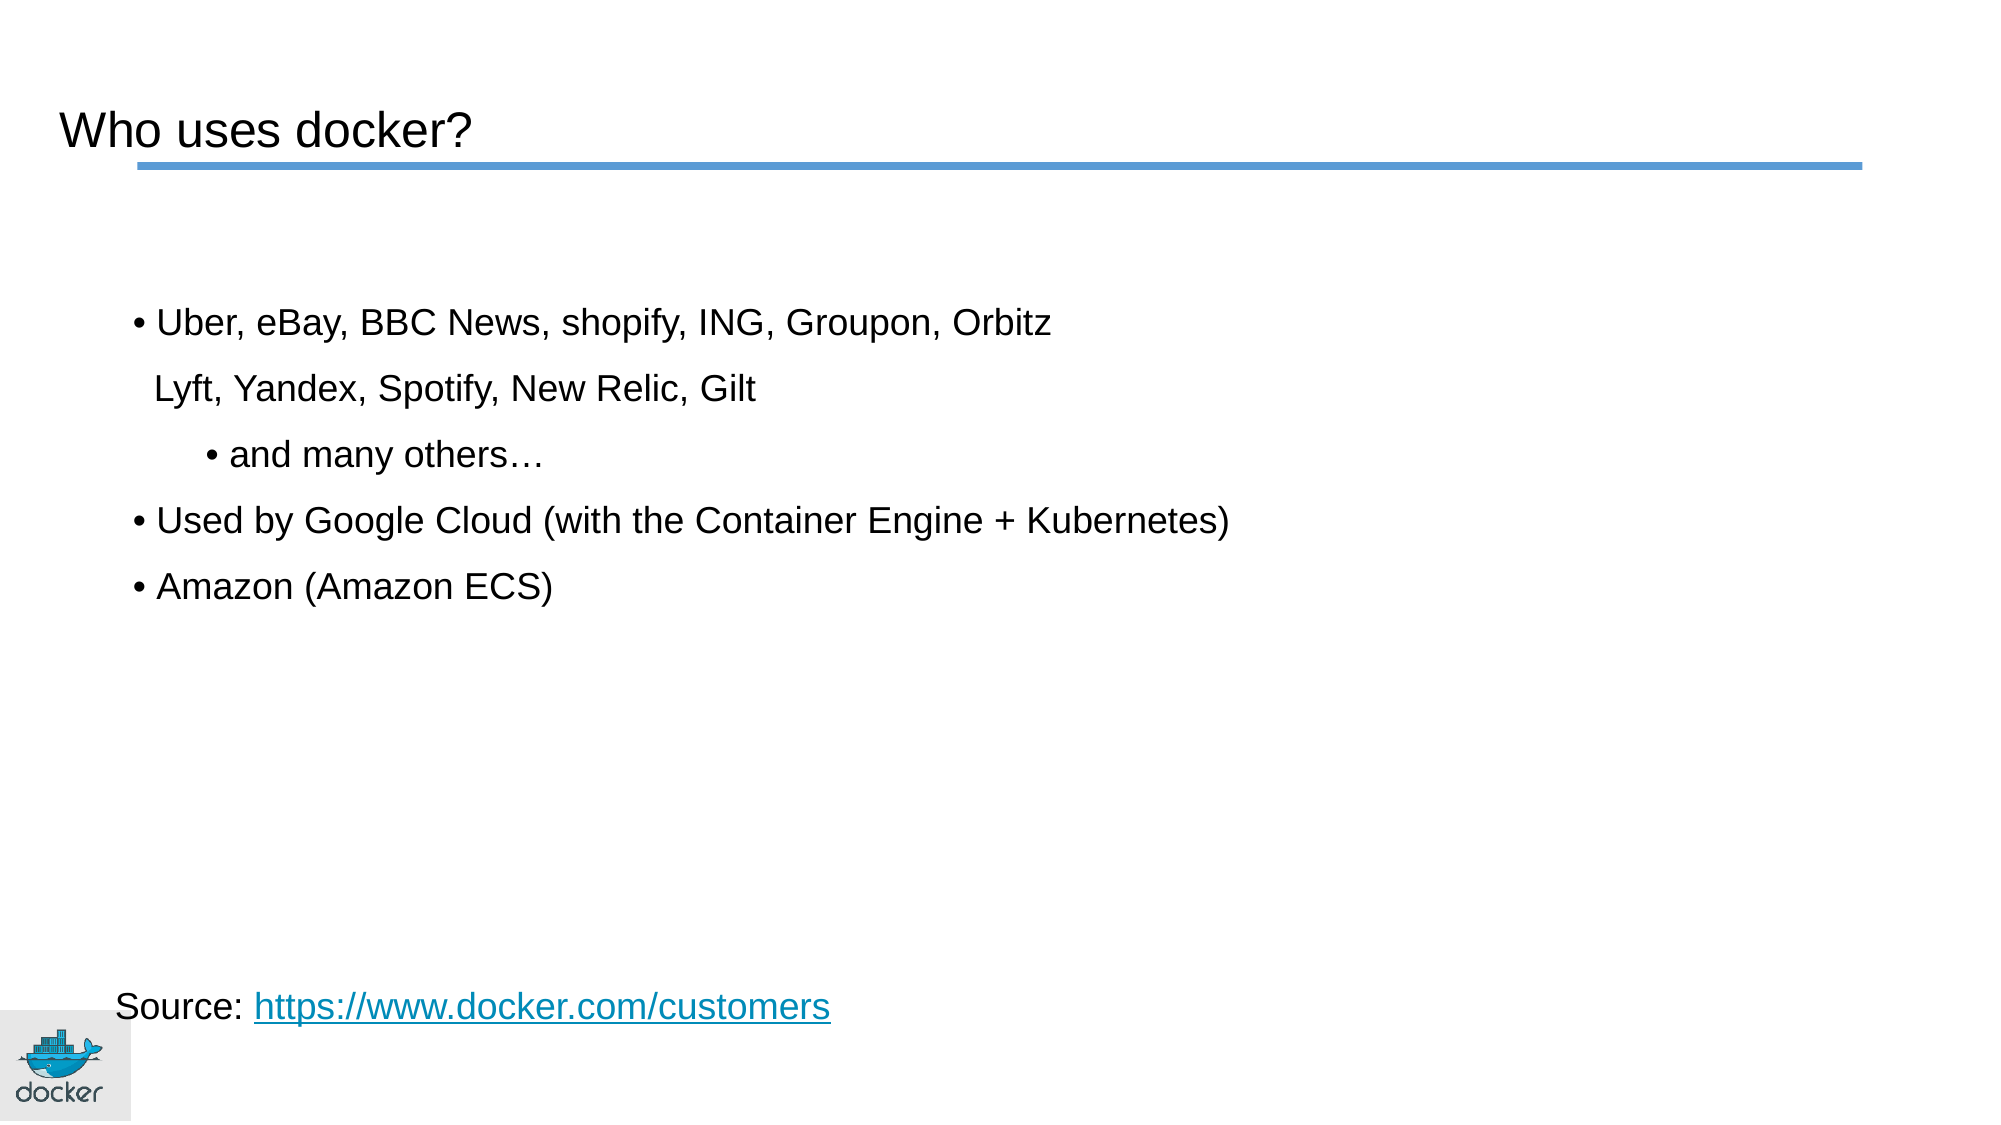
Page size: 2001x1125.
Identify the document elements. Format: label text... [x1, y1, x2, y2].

text_box Who uses docker? • Uber, eBay, BBC News, shopify, ING, Groupon, Orbitz Lyft, Yandex, Spotify, New Relic, Gilt • and many others… • Used by Google Cloud (with the Container Engine + Kubernetes) • Amazon (Amazon ECS) [45, 90, 1800, 495]
picture [0, 1010, 131, 1121]
text_box Source: https://www.docker.com/customers [99, 974, 1095, 1035]
